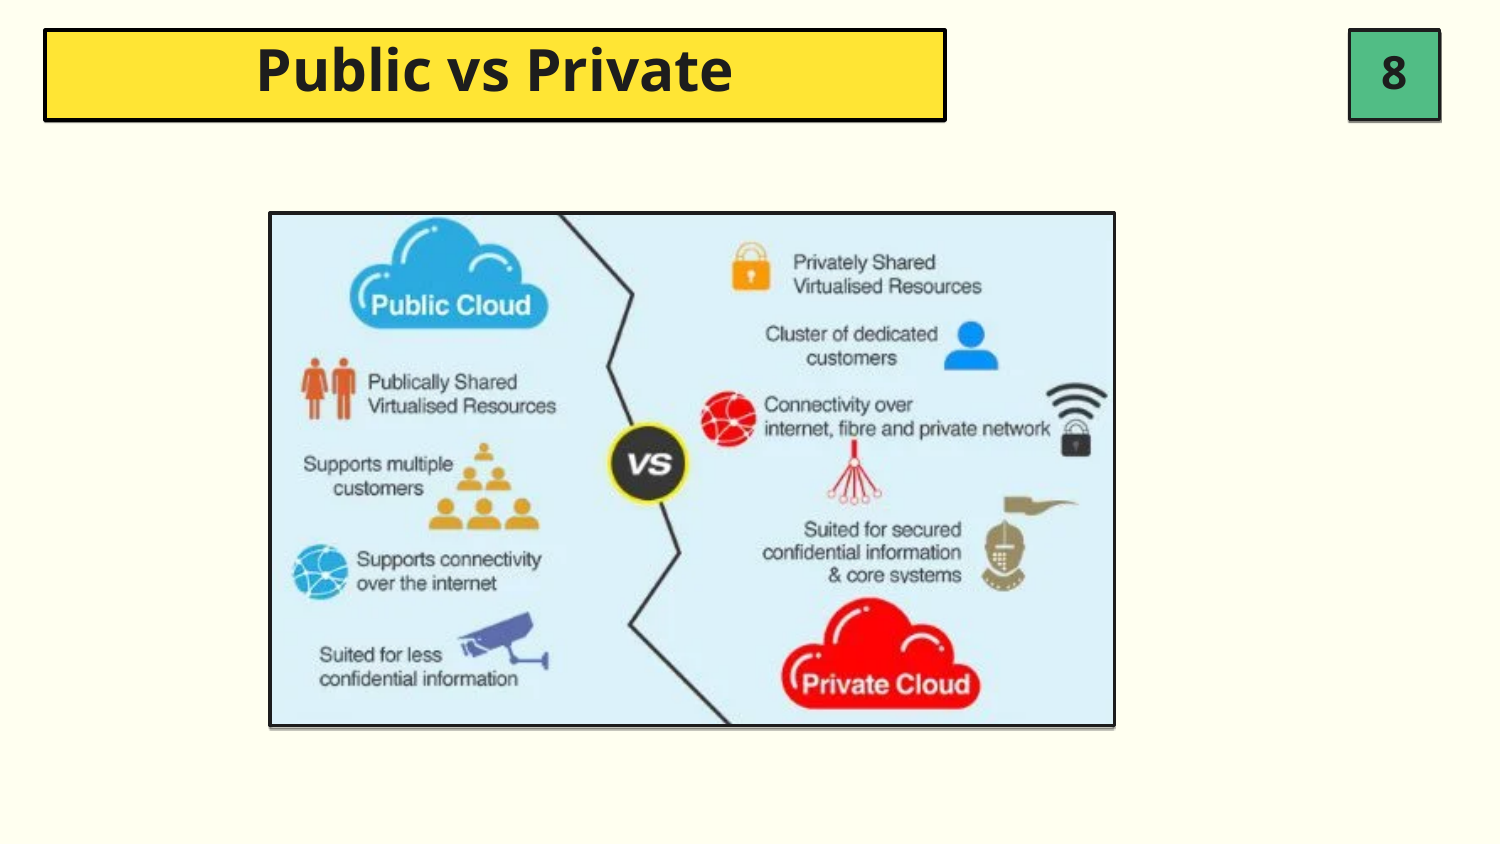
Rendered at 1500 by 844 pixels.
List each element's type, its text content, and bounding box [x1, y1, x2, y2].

picture [271, 214, 1113, 725]
title Public vs Private [45, 30, 945, 120]
